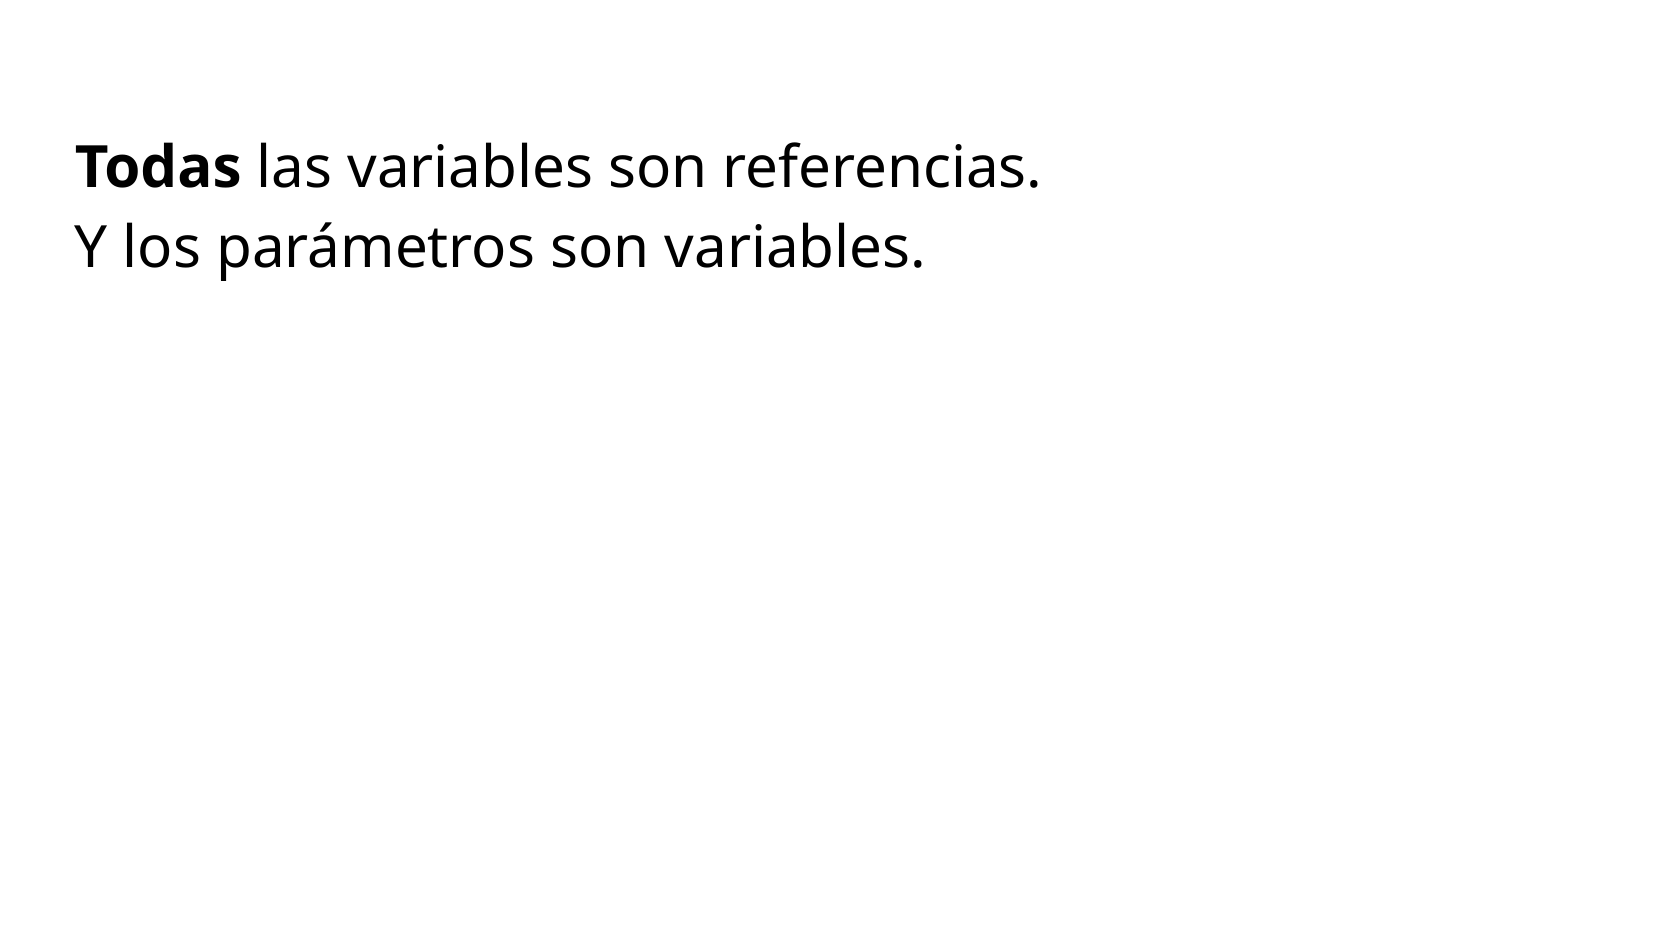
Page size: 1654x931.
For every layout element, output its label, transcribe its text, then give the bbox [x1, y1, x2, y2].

text_box Todas las variables son referencias. Y los parámetros son variables. [60, 118, 1606, 794]
